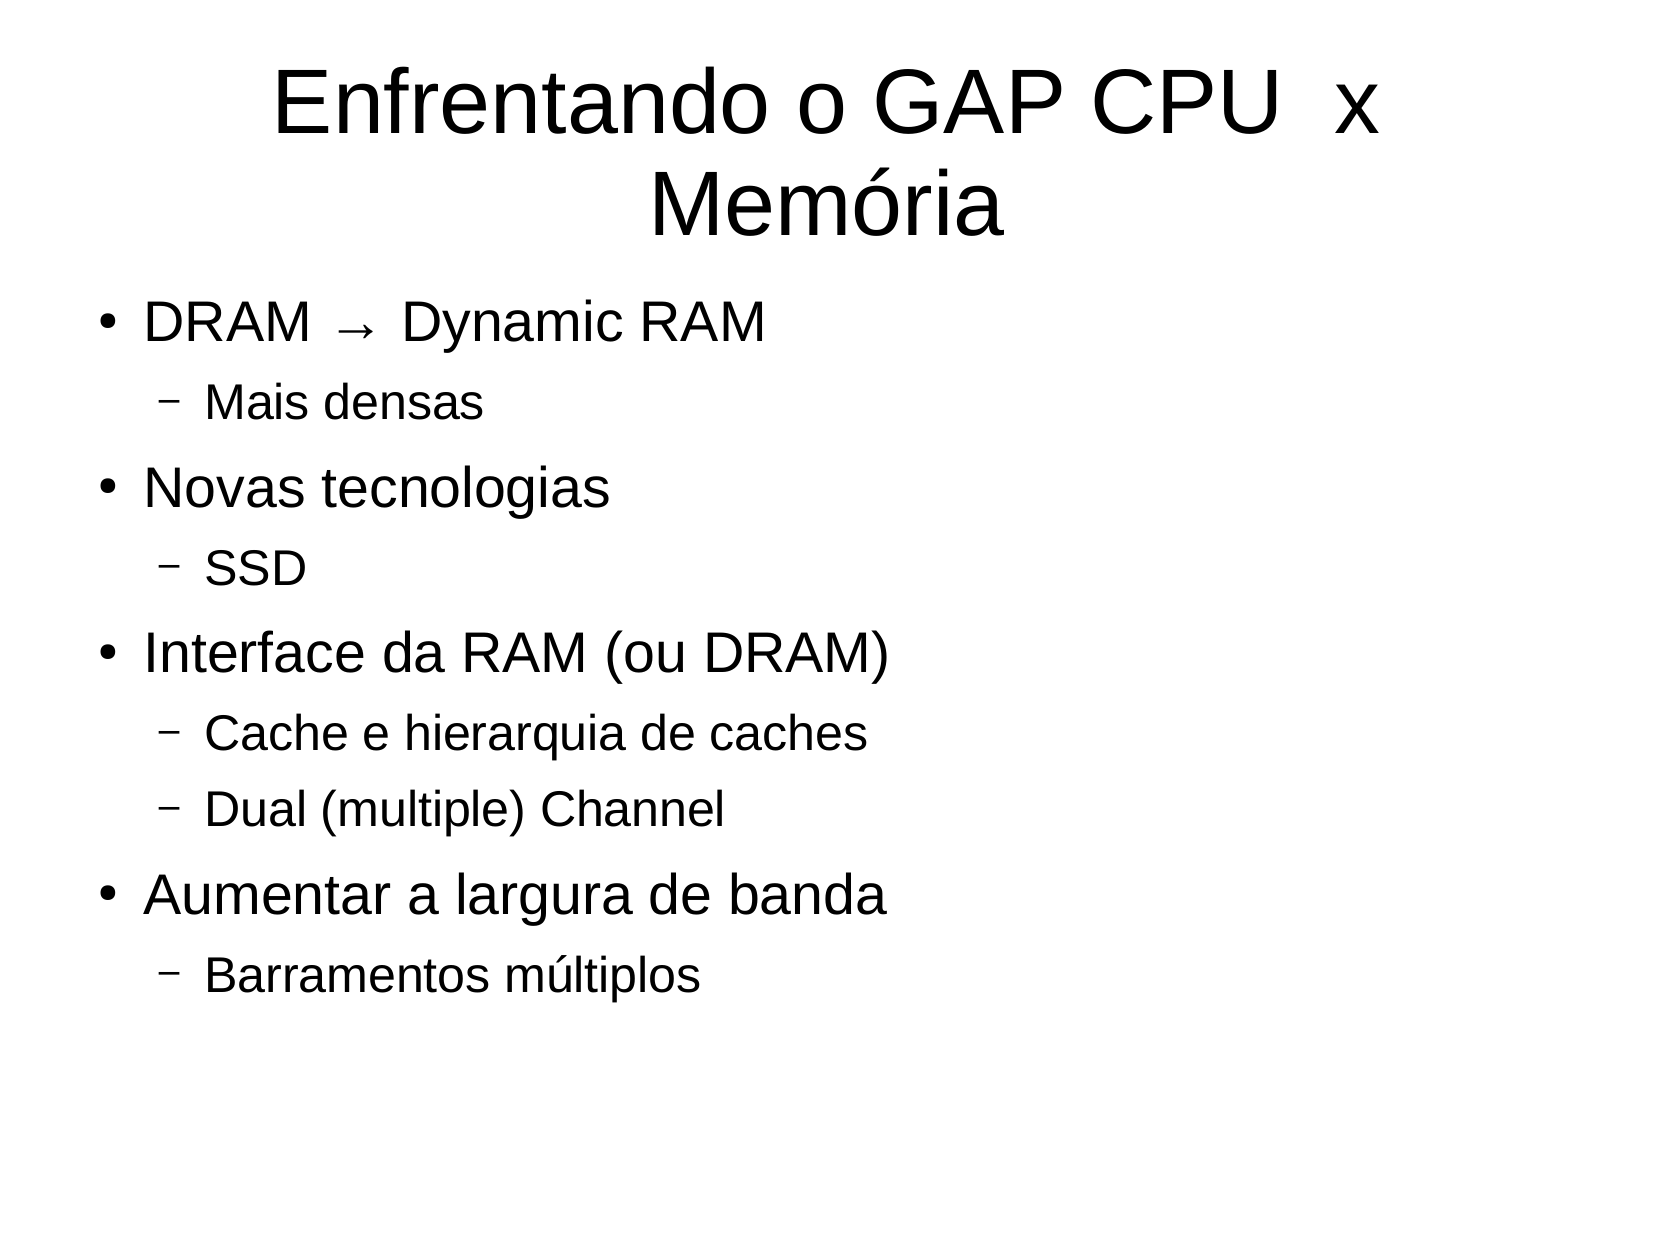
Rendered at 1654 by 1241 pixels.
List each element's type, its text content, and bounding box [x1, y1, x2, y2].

title Enfrentando o GAP CPU x Memória [82, 49, 1571, 257]
list DRAM → Dynamic RAM Mais densas Novas tecnologias SSD Interface da RAM (ou DRAM) Cache e hierarquia de caches Dual (multiple) Channel Aumentar a largura de banda Barramentos múltiplos [82, 290, 1571, 1010]
